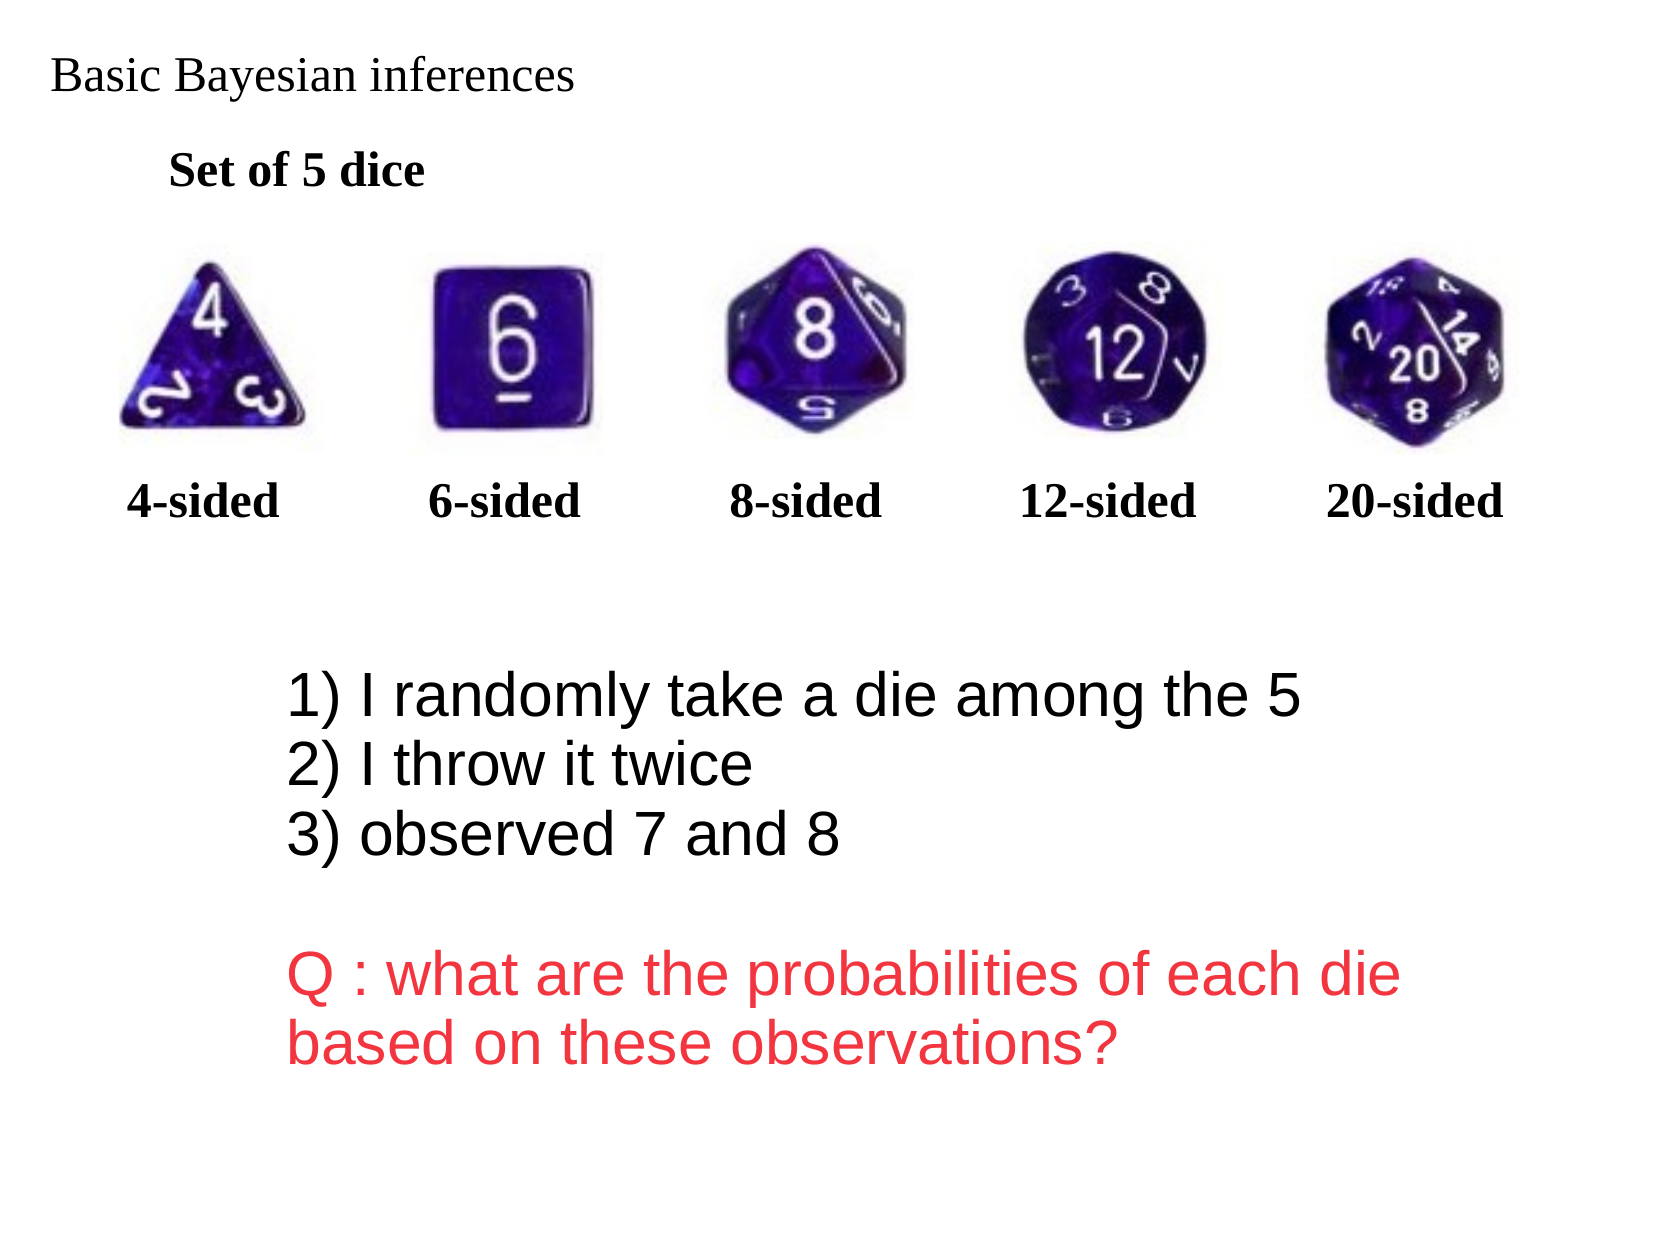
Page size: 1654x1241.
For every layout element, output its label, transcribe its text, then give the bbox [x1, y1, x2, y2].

text_box Basic Bayesian inferences [35, 40, 1223, 125]
text_box Set of 5 dice [153, 134, 538, 219]
text_box 4-sided [112, 465, 302, 550]
text_box 8-sided [714, 465, 904, 550]
picture [701, 242, 915, 439]
text_box 6-sided [413, 465, 603, 550]
text_box 1) I randomly take a die among the 5 2) I throw it twice 3) observed 7 and 8 Q : what are the probabilities of each die based on these observations? [271, 652, 1421, 1086]
picture [406, 253, 604, 455]
text_box 20-sided [1311, 465, 1519, 550]
picture [1009, 242, 1222, 439]
picture [1304, 242, 1520, 455]
picture [118, 242, 324, 451]
text_box 12-sided [1003, 465, 1212, 550]
